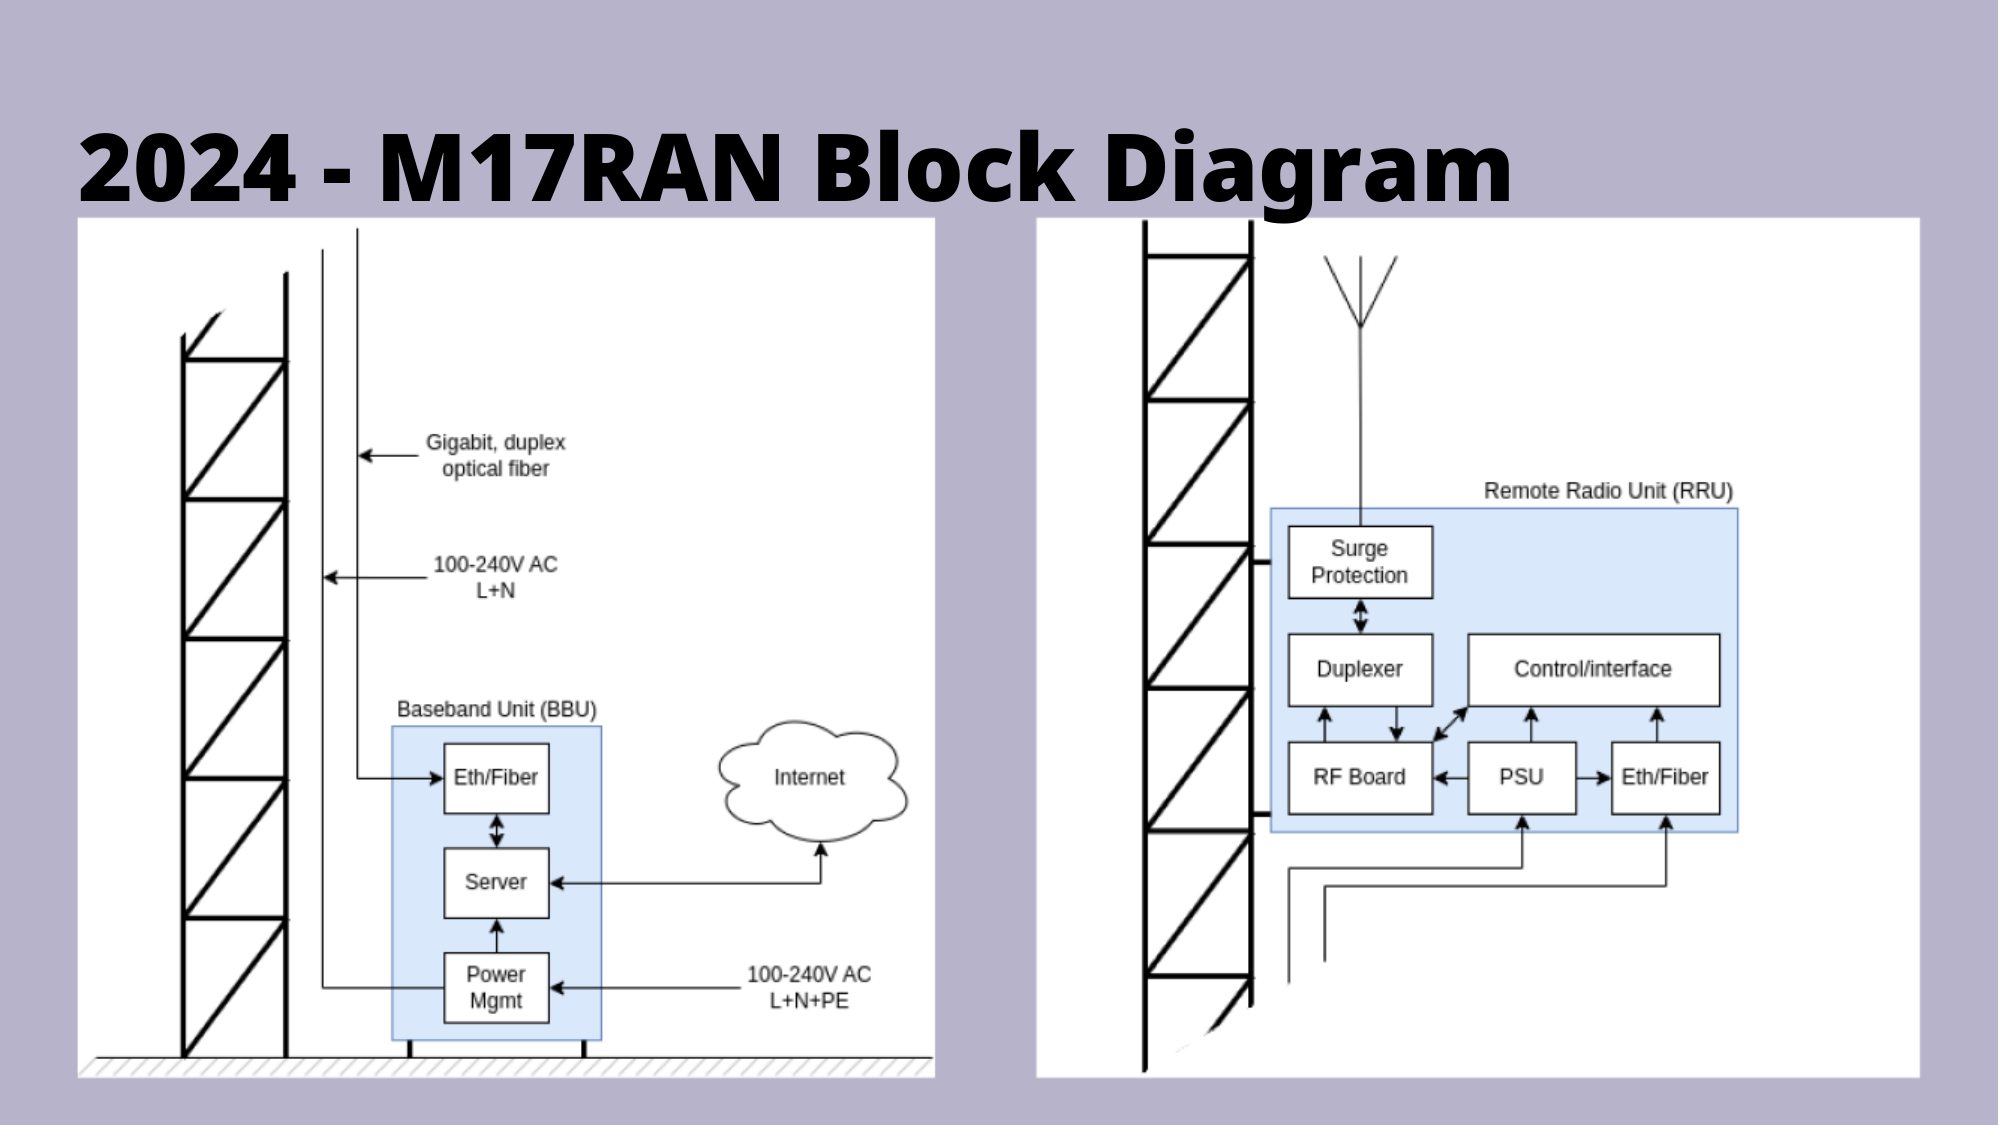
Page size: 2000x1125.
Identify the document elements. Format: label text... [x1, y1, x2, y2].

picture [0, 0, 1998, 1125]
text_box 2024 - M17RAN Block Diagram [78, 101, 1405, 195]
